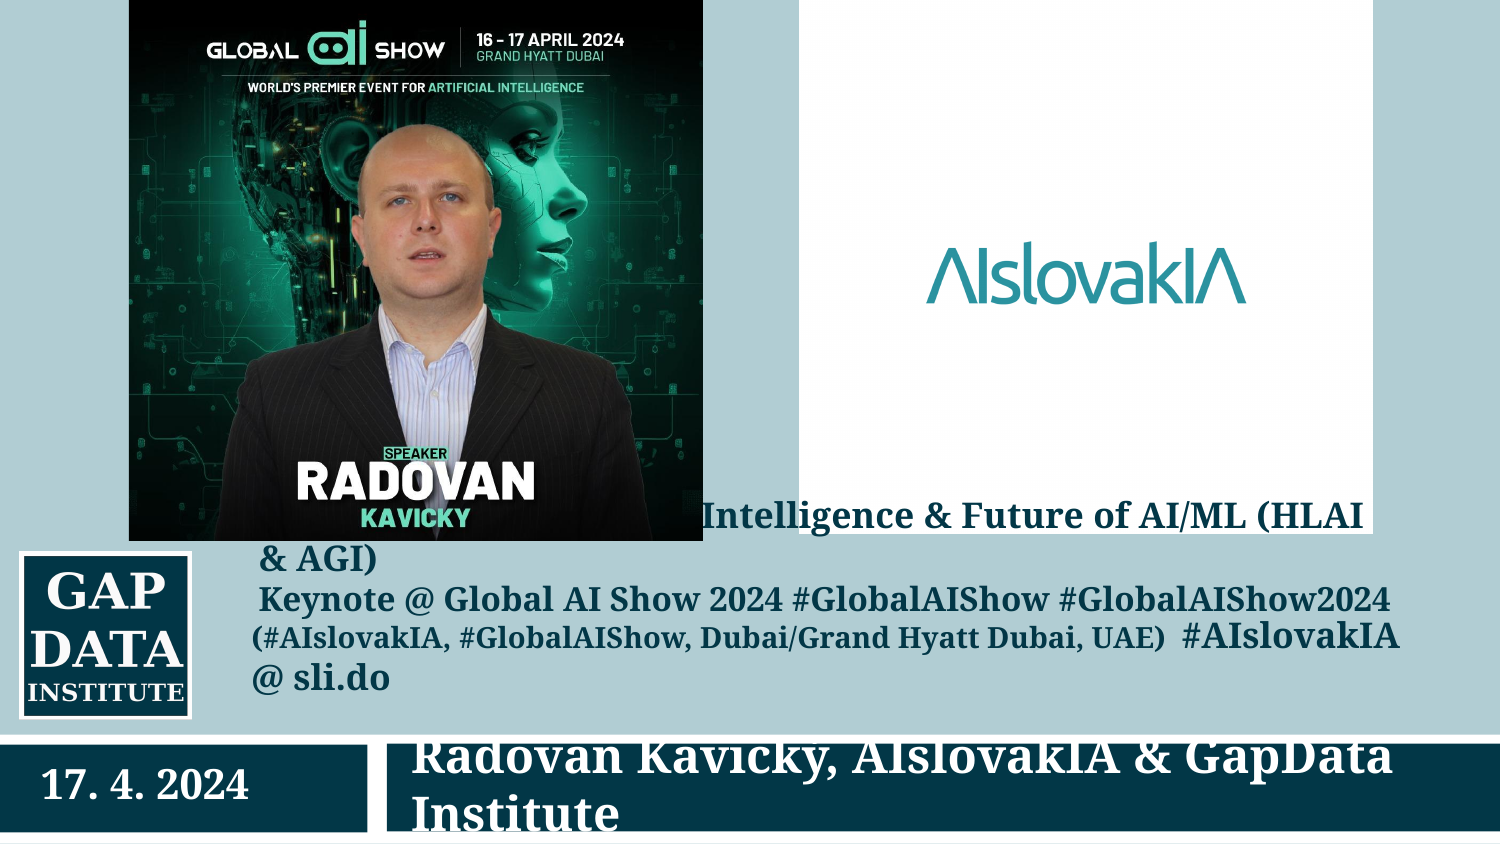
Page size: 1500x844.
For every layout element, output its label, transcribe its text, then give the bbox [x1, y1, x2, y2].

text_box 17. 4. 2024 [29, 740, 378, 826]
picture [128, 0, 703, 541]
picture [19, 551, 192, 720]
picture [816, 529, 825, 534]
text_box (#AIslovakIA, #GlobalAIShow, Dubai/Grand Hyatt Dubai, UAE) #AIslovakIA @ sli.do [240, 640, 1415, 739]
text_box Government X Artificial Intelligence & Future of AI/ML (HLAI & AGI) Keynote @ Global AI Show 2024 #GlobalAIShow #GlobalAIShow2024 [247, 544, 1406, 640]
picture [799, 0, 1373, 534]
text_box Radovan Kavický, AIslovakIA & GapData Institute [400, 740, 1500, 826]
